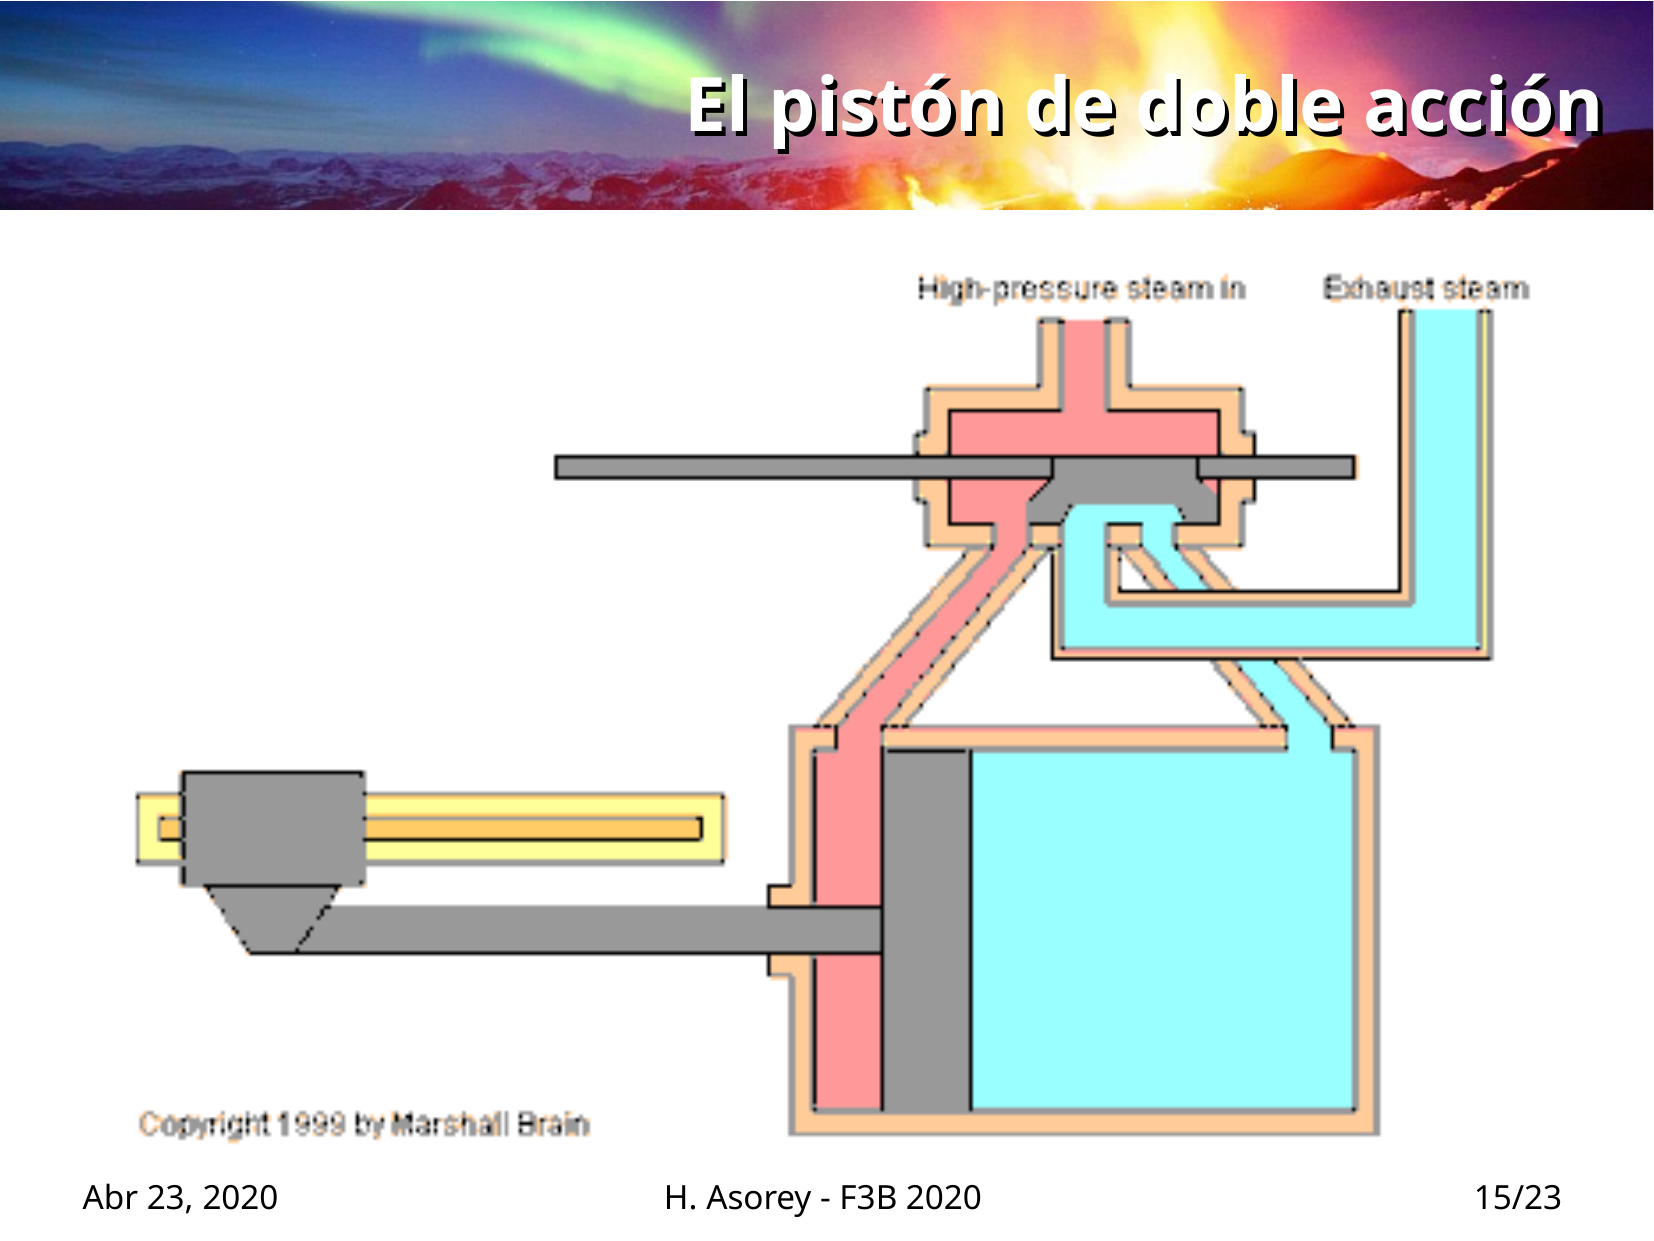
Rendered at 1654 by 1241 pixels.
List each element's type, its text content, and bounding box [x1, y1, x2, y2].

picture [0, 1, 1654, 210]
title El pistón de doble acción [45, 15, 1606, 191]
picture [116, 254, 1534, 1156]
